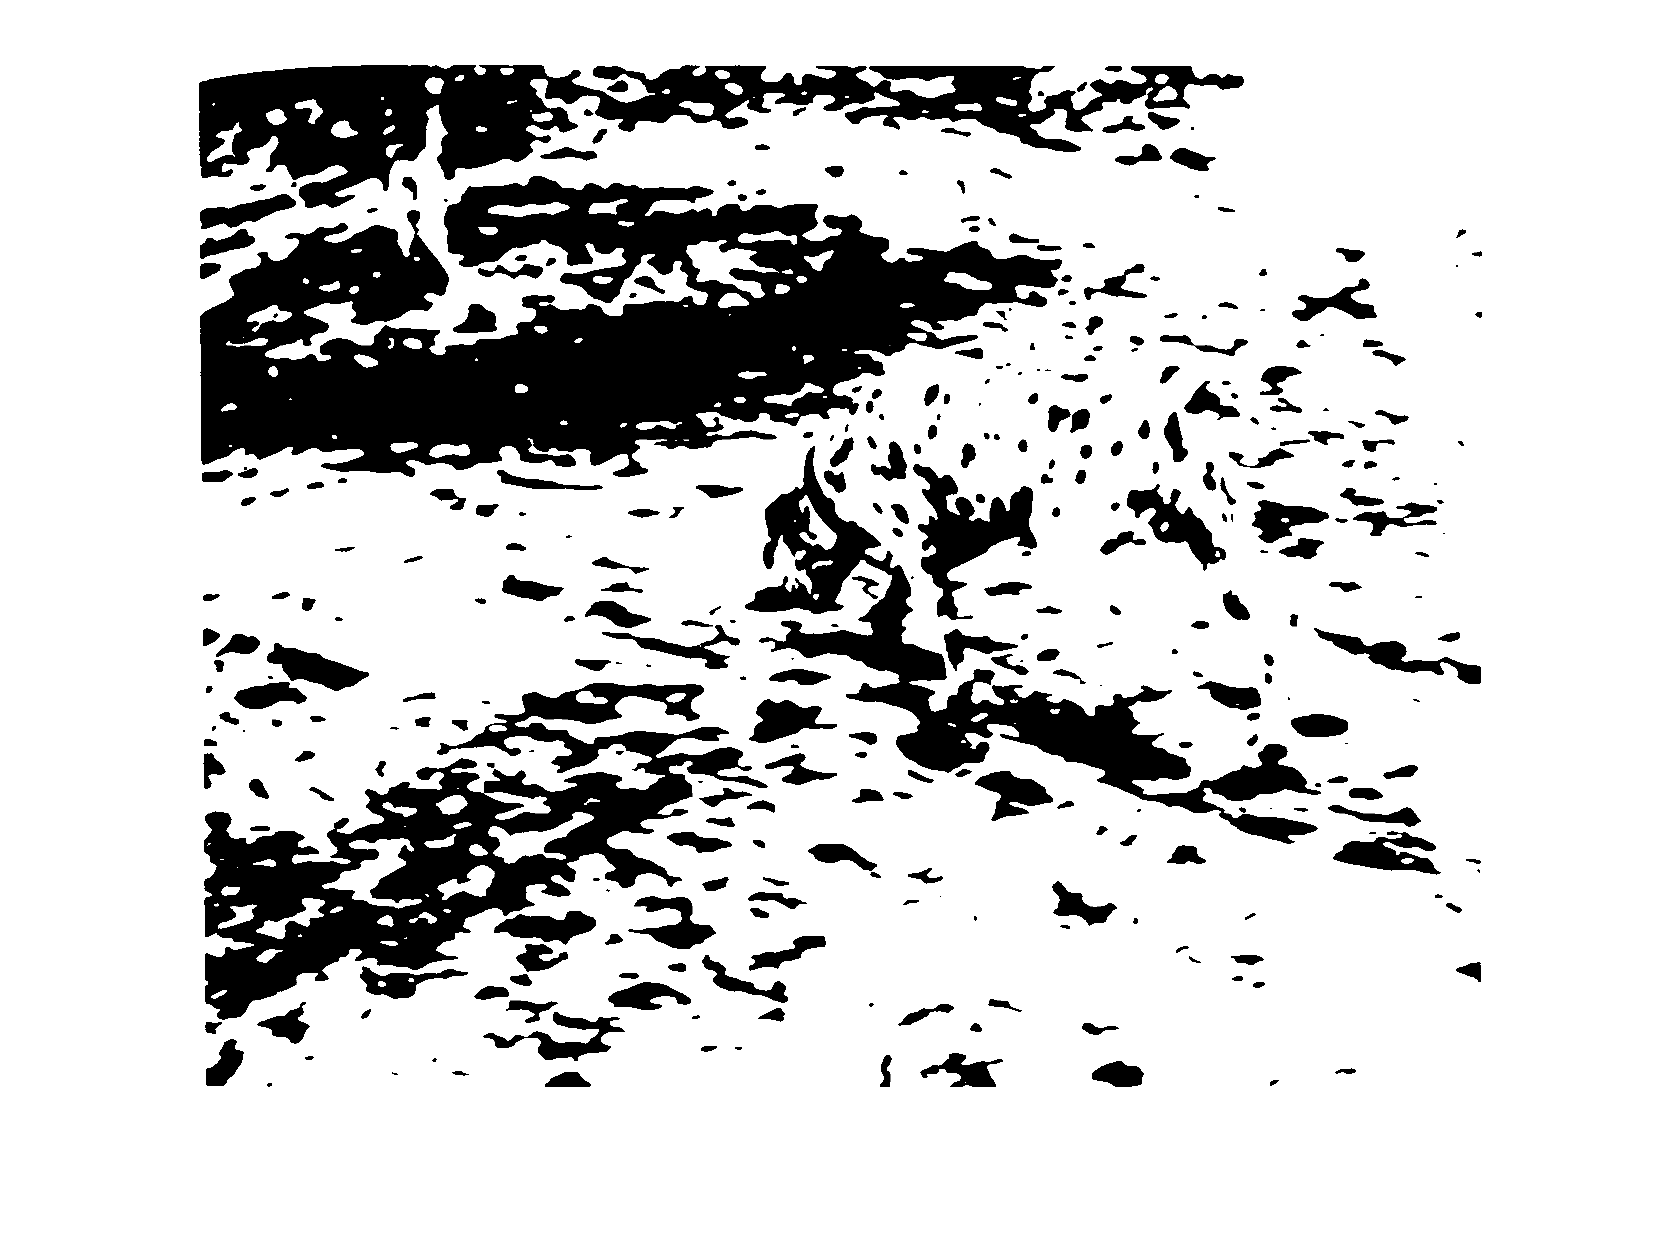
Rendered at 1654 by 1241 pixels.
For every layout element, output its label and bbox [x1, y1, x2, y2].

picture [197, 65, 1485, 1094]
